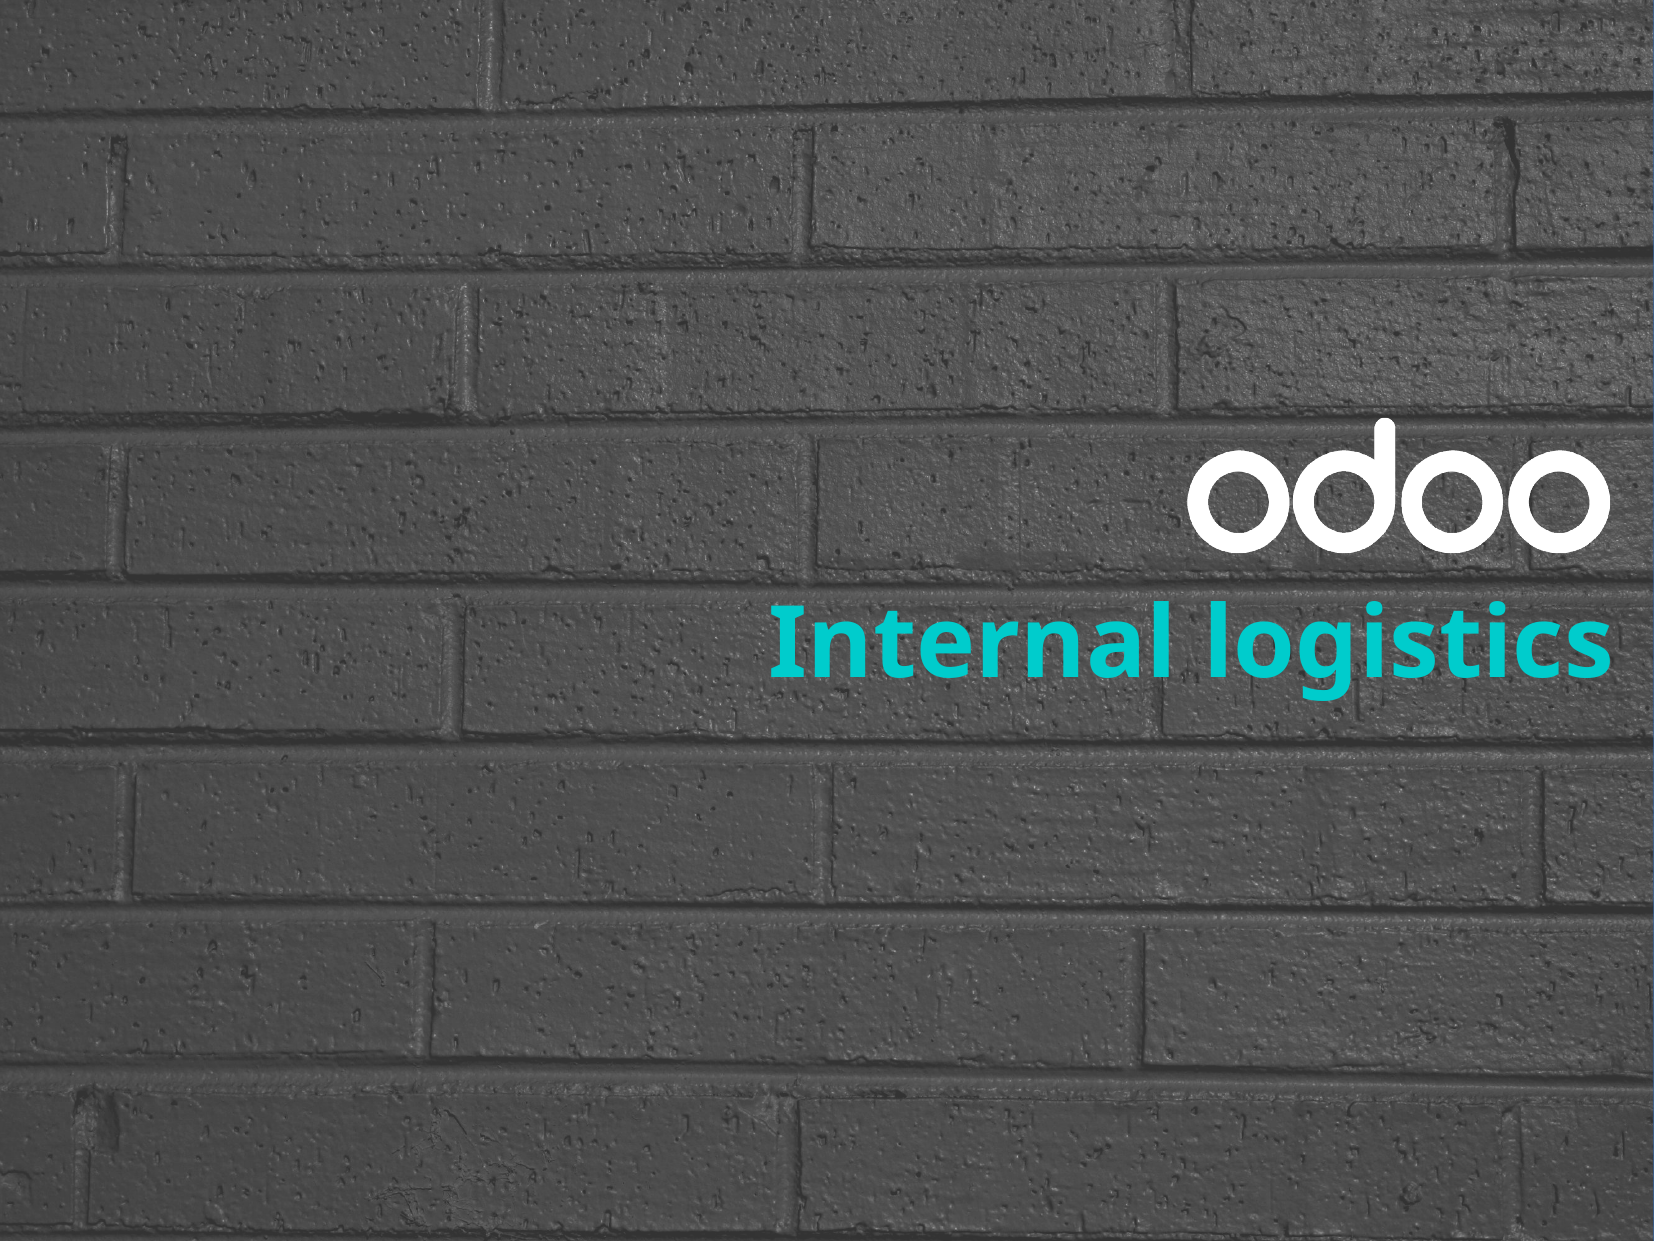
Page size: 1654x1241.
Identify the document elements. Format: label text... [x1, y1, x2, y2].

picture [0, 0, 1654, 1241]
text_box Internal logistics [35, 562, 1630, 845]
